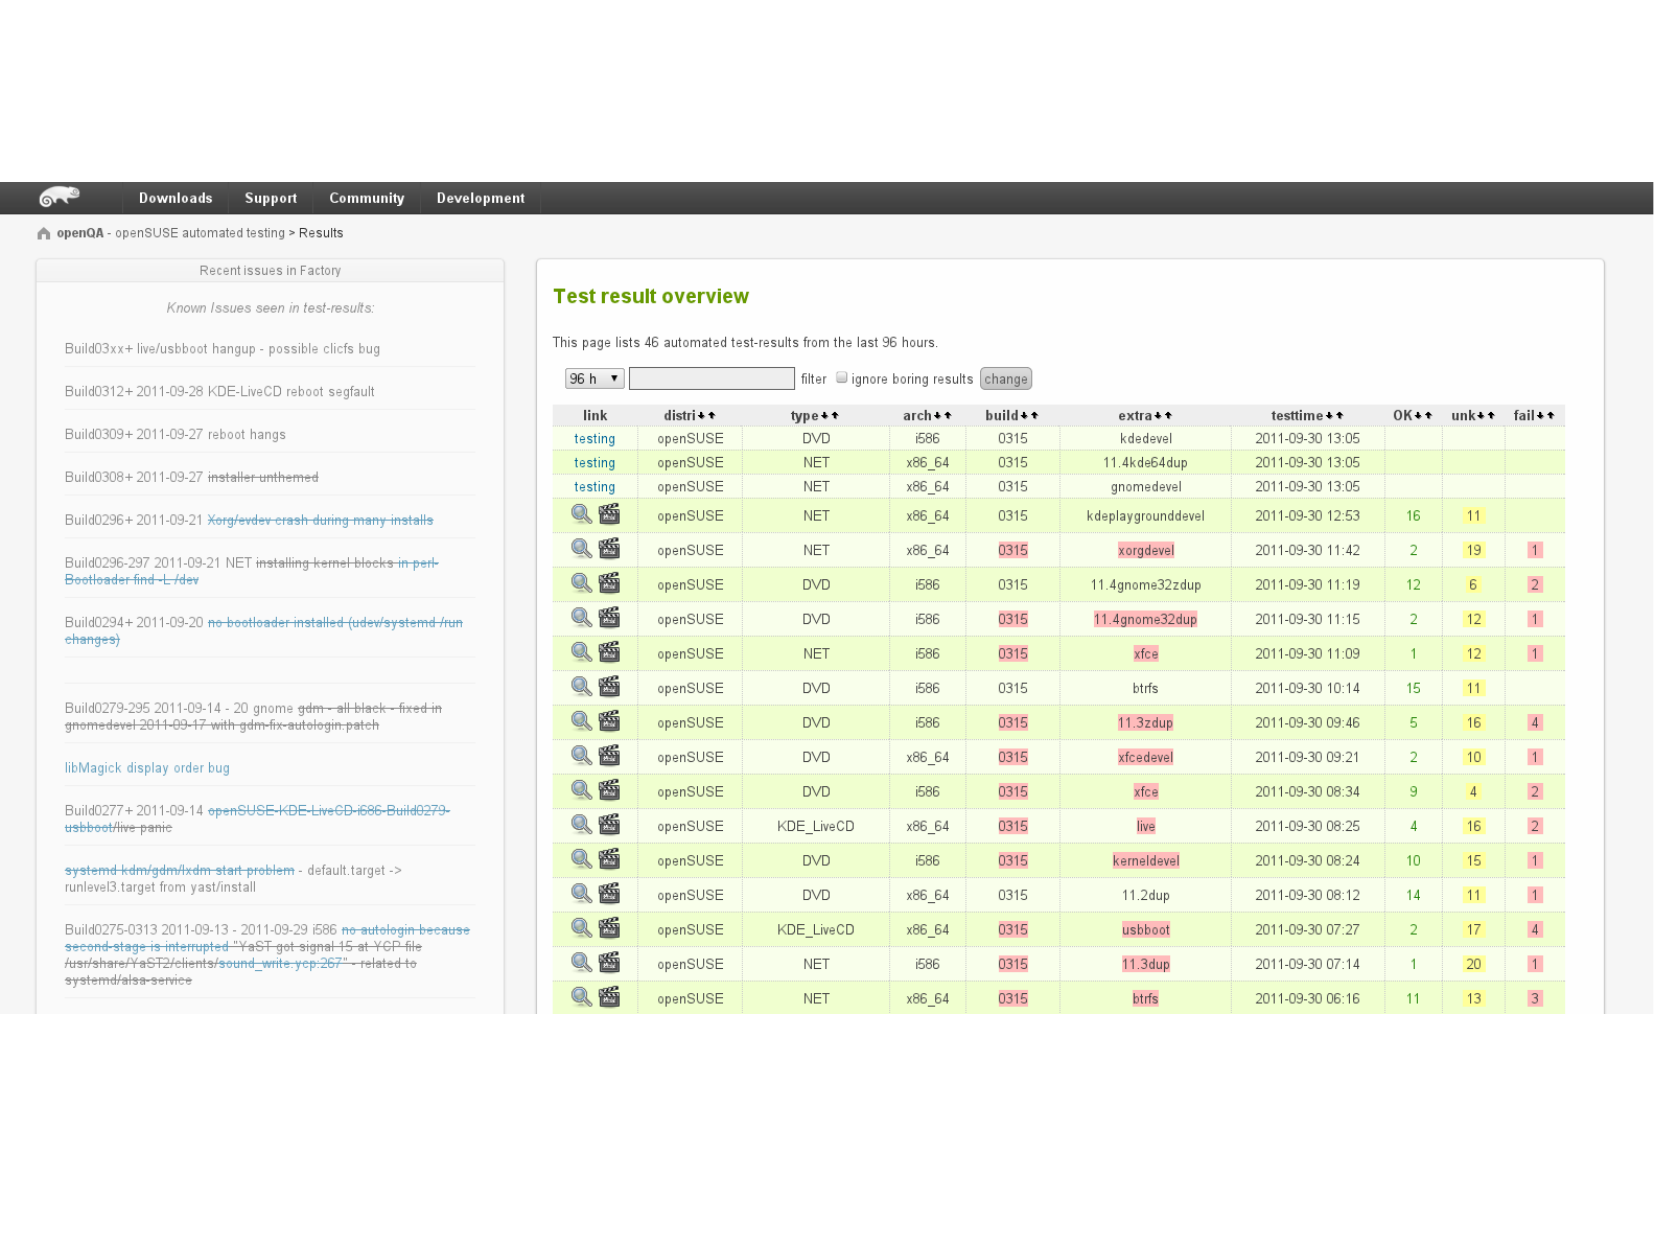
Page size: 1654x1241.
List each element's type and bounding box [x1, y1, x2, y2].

picture [0, 182, 1654, 1014]
